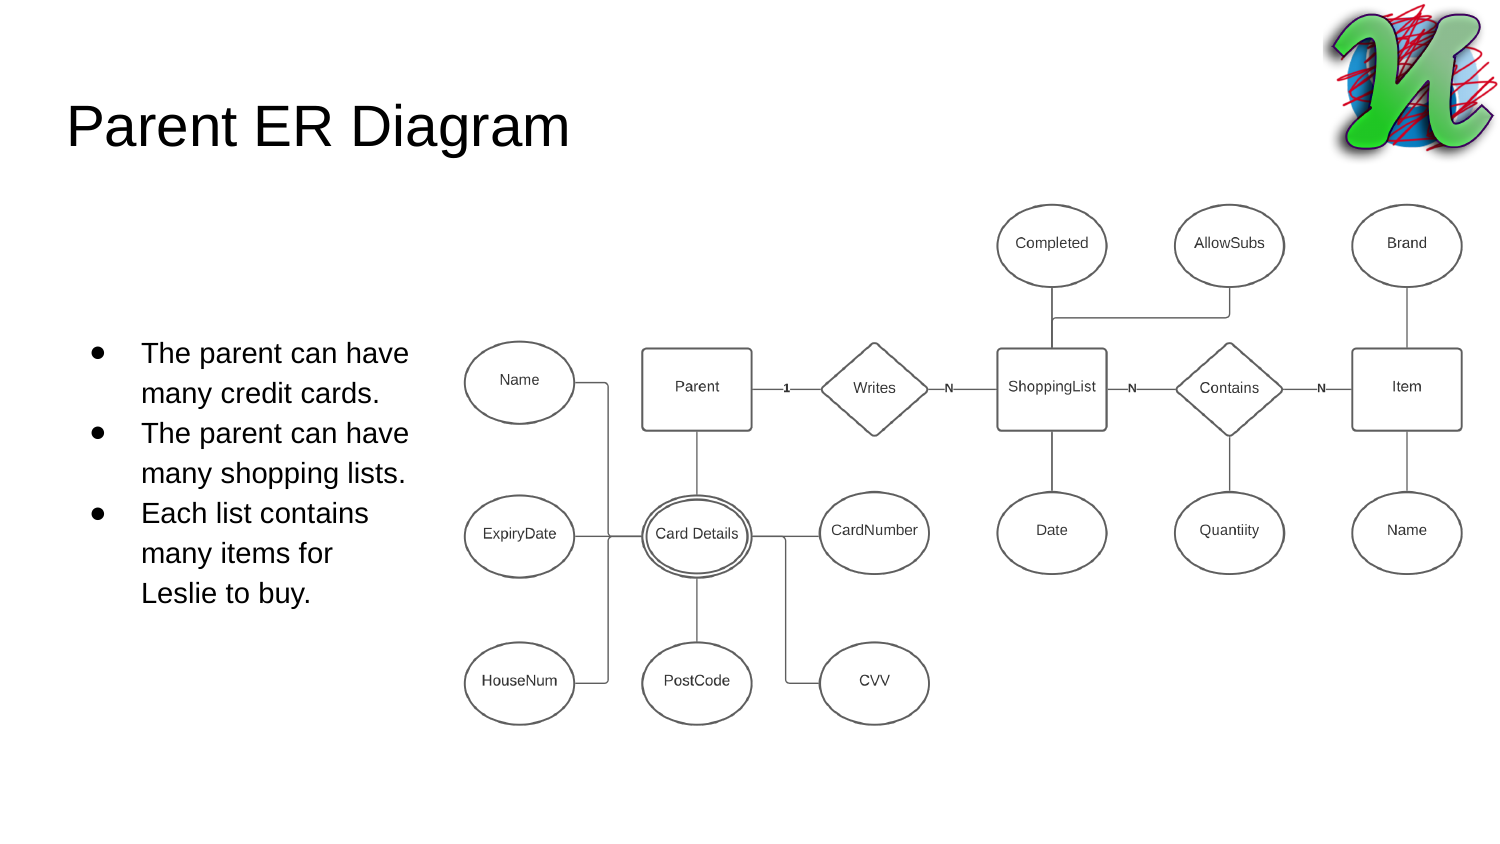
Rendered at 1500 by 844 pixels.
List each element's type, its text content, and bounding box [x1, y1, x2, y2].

list The parent can have many credit cards. The parent can have many shopping lists. Each list contains many items for Leslie to buy. [51, 189, 427, 750]
picture [451, 191, 1475, 738]
title Parent ER Diagram [51, 72, 1449, 167]
picture [1322, 0, 1500, 170]
